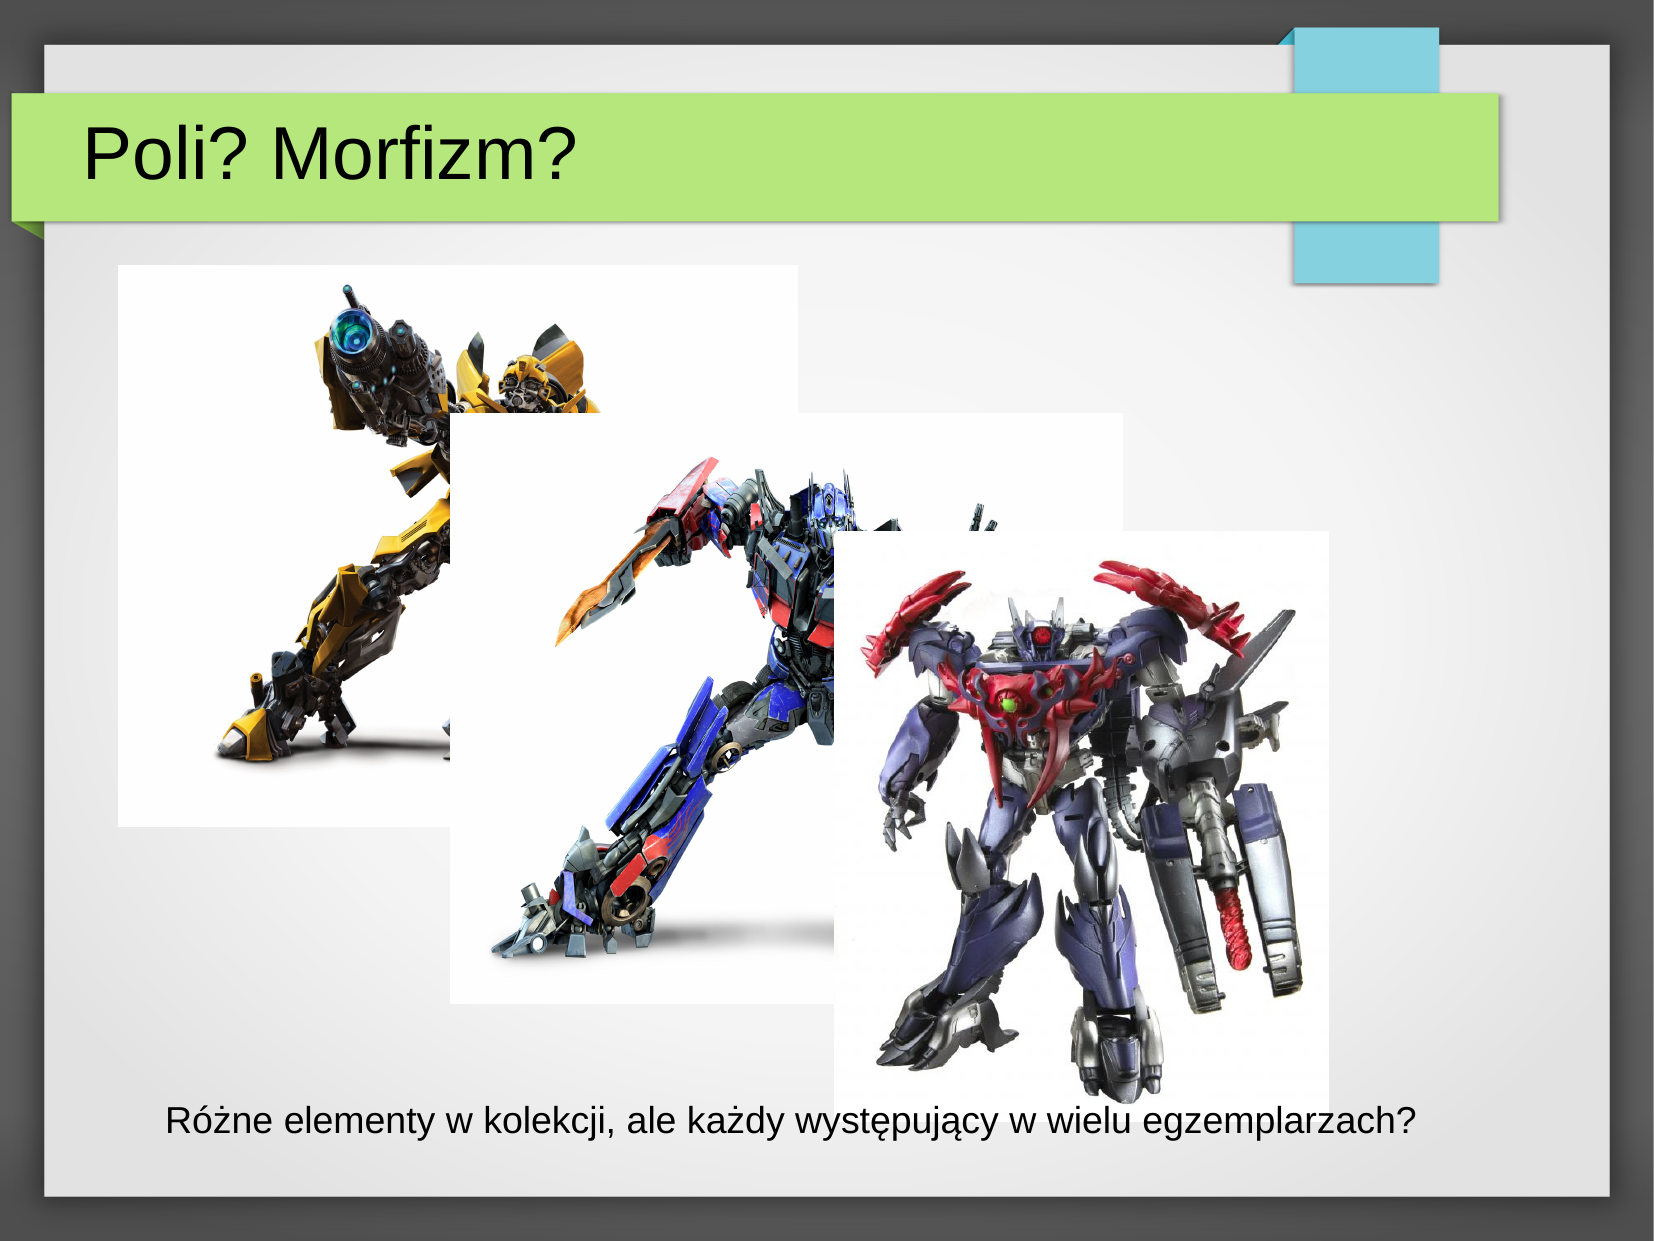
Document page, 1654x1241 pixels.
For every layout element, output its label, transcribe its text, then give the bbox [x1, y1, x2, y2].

picture [0, 0, 1654, 1241]
text_box Różne elementy w kolekcji, ale każdy występujący w wielu egzemplarzach? [150, 1092, 1427, 1150]
title Poli? Morfizm? [82, 94, 1264, 213]
